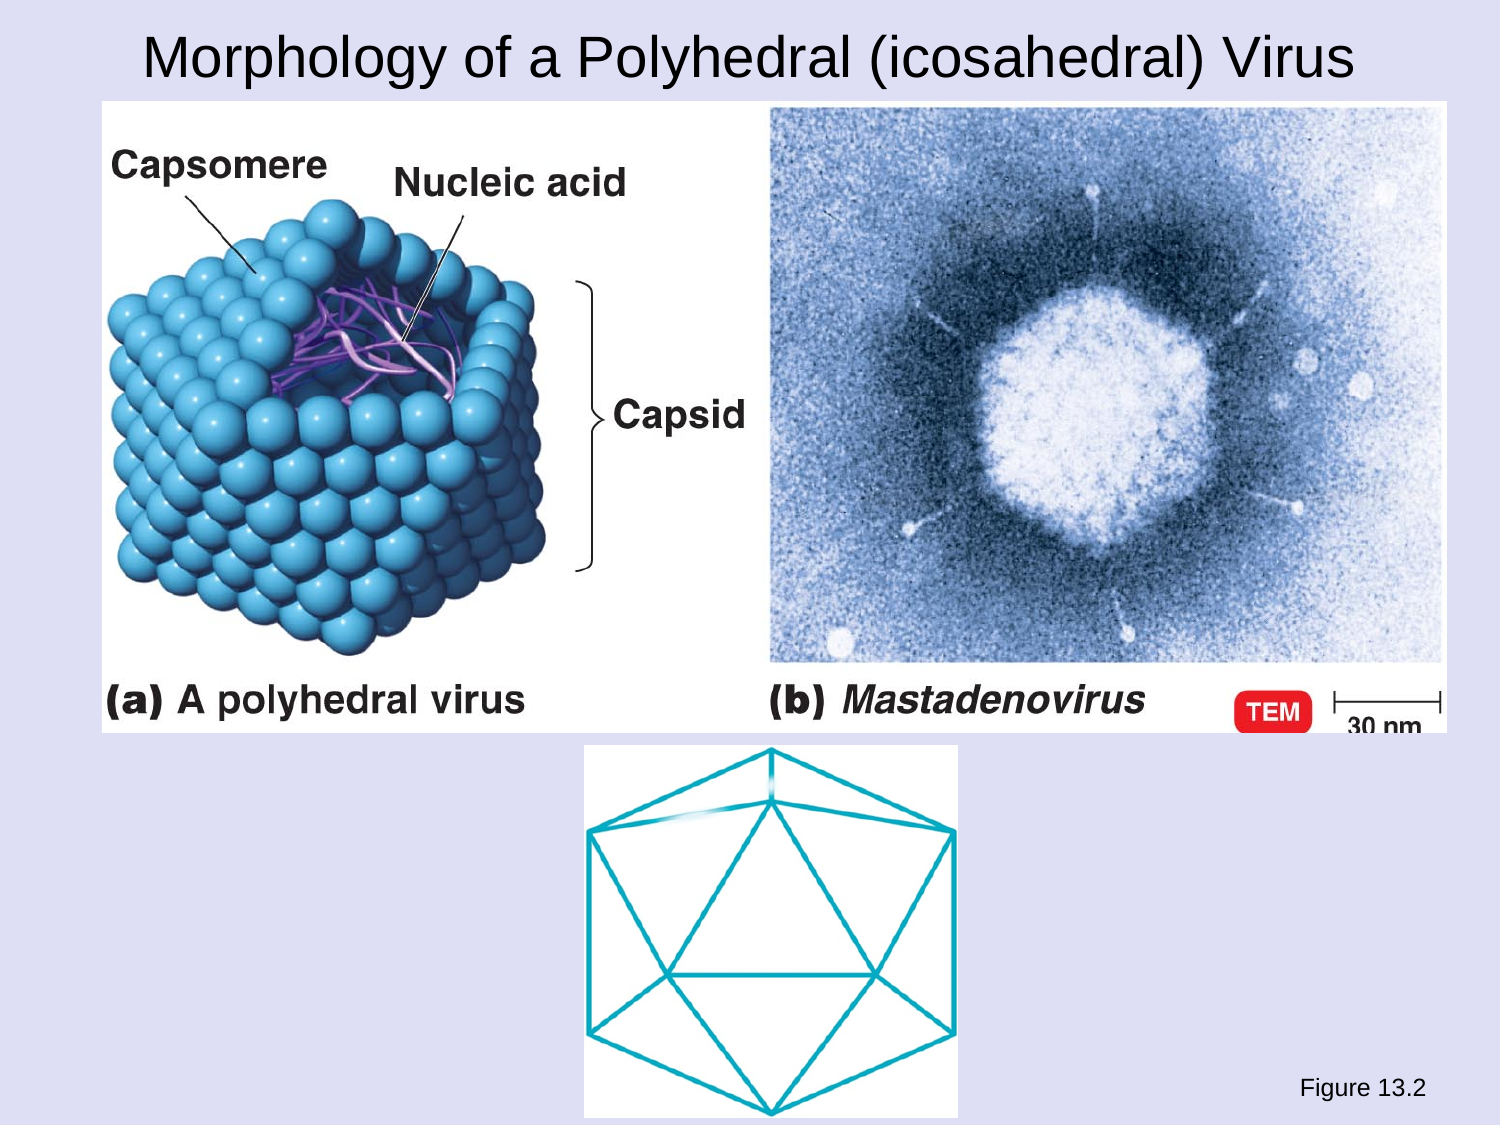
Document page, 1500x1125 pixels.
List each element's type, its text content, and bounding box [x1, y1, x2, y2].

picture [584, 745, 958, 1118]
picture [101, 101, 1447, 733]
text_box Figure 13.2 [1285, 1063, 1486, 1109]
title Morphology of a Polyhedral (icosahedral) Virus [74, 18, 1425, 114]
